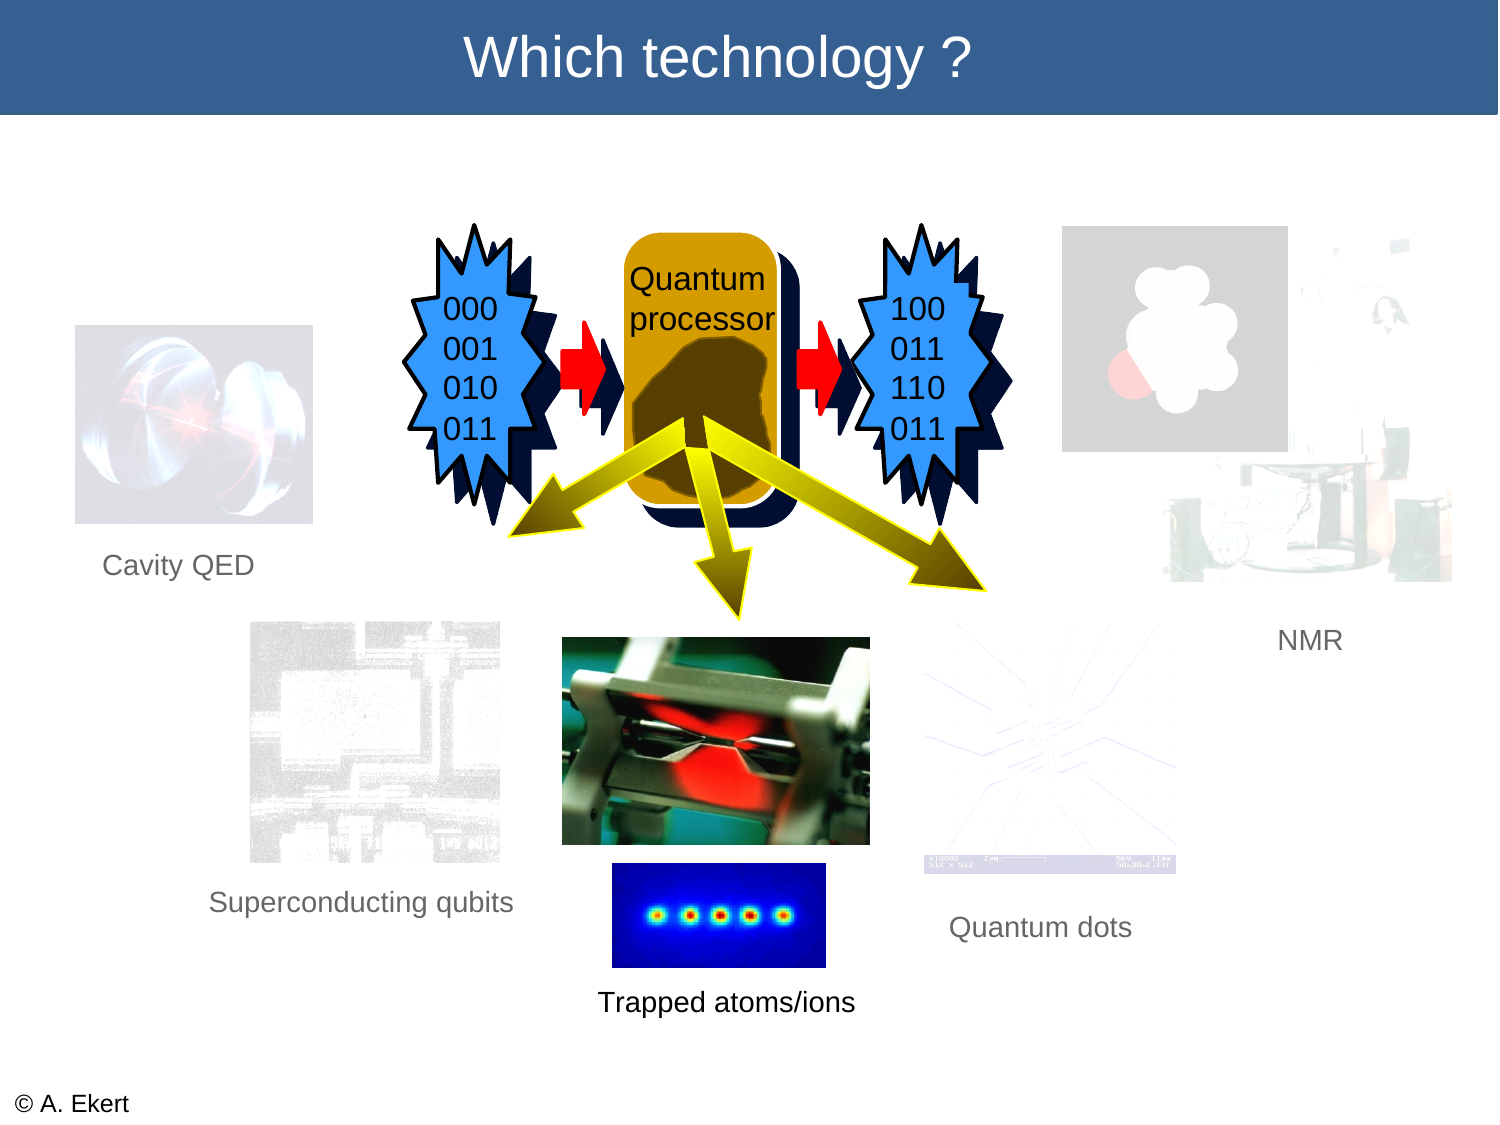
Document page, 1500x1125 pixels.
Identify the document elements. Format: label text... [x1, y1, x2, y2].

text_box NMR [1262, 613, 1359, 664]
text_box [851, 295, 992, 505]
text_box Cavity QED [87, 538, 271, 589]
text_box [562, 637, 870, 845]
text_box Trapped atoms/ions [582, 976, 872, 1027]
text_box [446, 424, 456, 438]
text_box Quantum processor [614, 249, 890, 346]
text_box 100 011 110 011 [887, 283, 969, 424]
text_box 000 001 010 011 [440, 283, 522, 424]
picture [249, 618, 501, 863]
text_box [627, 230, 774, 249]
picture [75, 326, 313, 524]
text_box [894, 424, 904, 438]
text_box [798, 346, 841, 415]
text_box [508, 346, 987, 620]
text_box [562, 322, 605, 415]
text_box [885, 224, 958, 283]
picture [924, 623, 1176, 874]
text_box [403, 224, 545, 505]
text_box Quantum dots [934, 901, 1148, 952]
picture [1062, 226, 1452, 582]
text_box © A. Ekert [0, 1079, 145, 1125]
picture [612, 863, 826, 968]
text_box Superconducting qubits [193, 875, 530, 927]
list Which technology ? [156, 18, 1282, 104]
